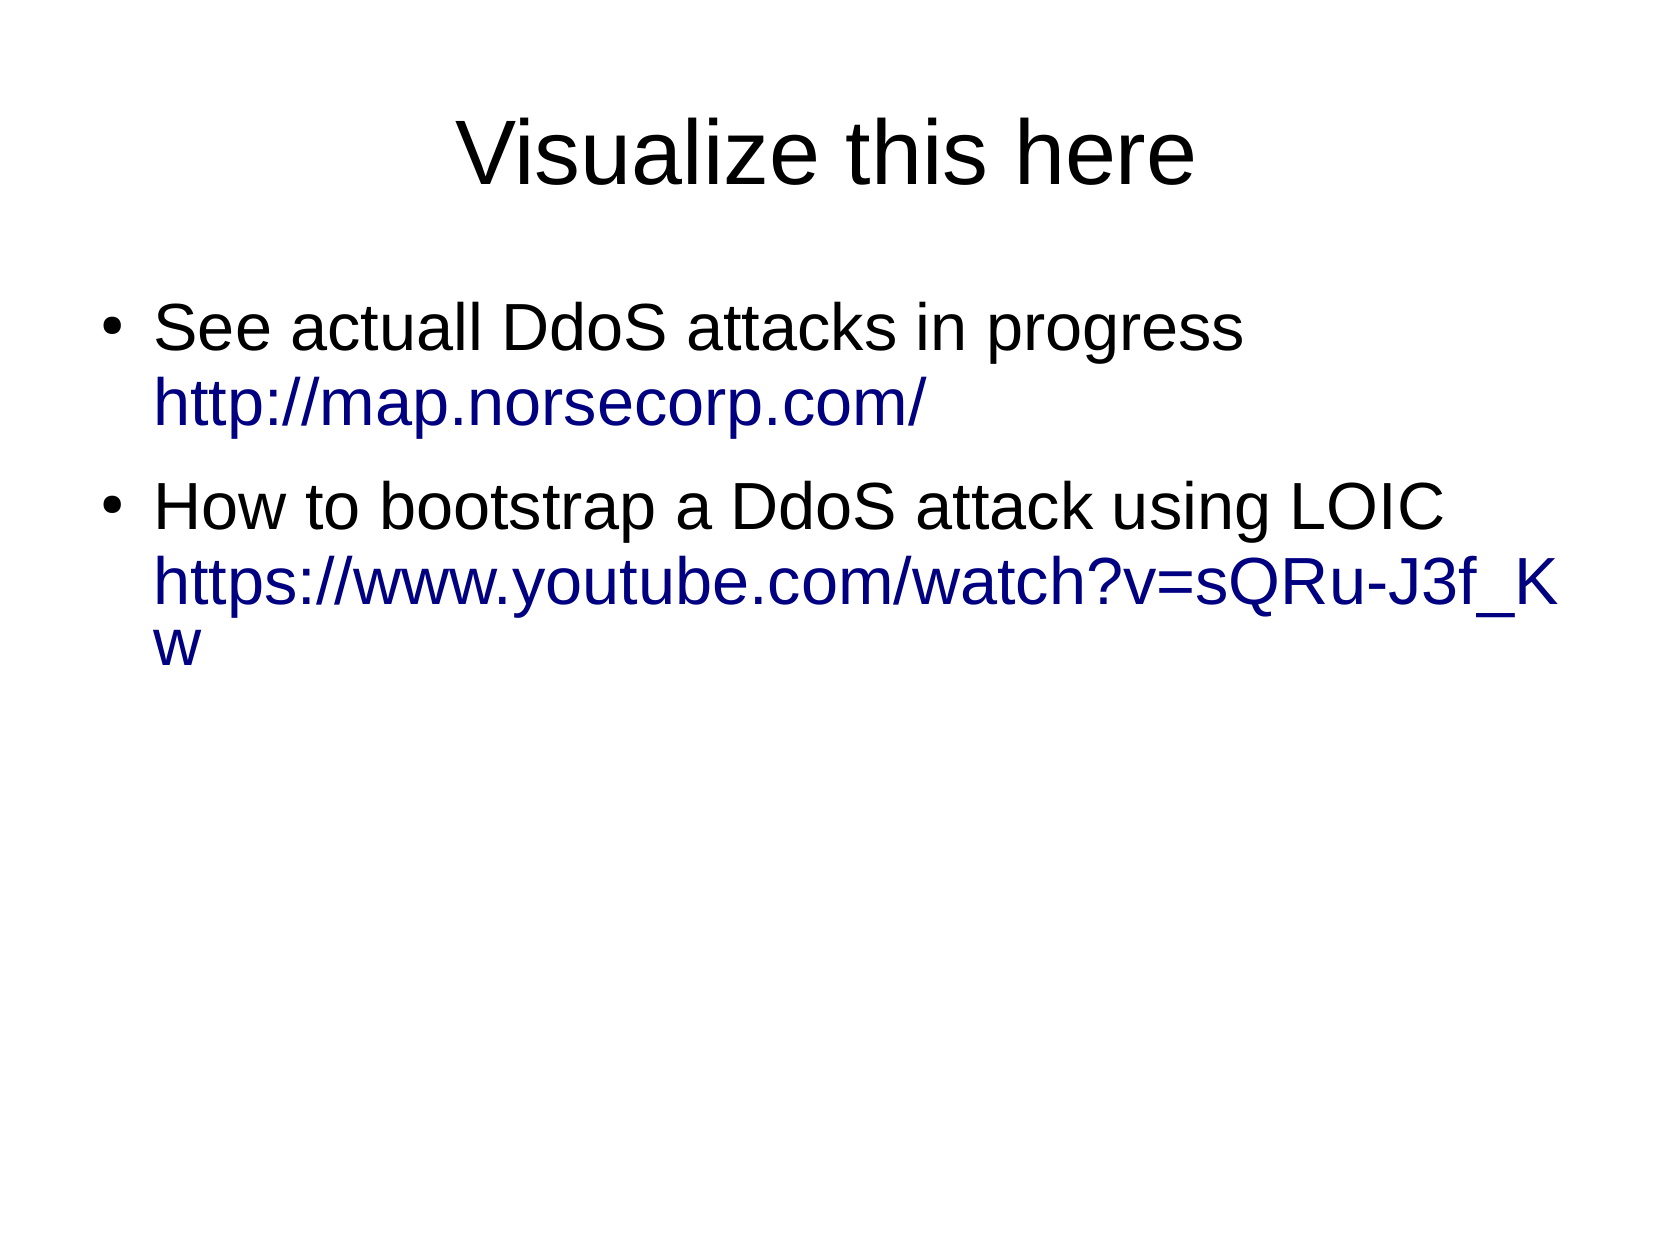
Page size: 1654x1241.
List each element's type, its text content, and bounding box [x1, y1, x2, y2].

list See actuall DdoS attacks in progress http://map.norsecorp.com/ How to bootstrap a DdoS attack using LOIChttps://www.youtube.com/watch?v=sQRu-J3f_Kw [82, 290, 1571, 1010]
title Visualize this here [82, 49, 1571, 257]
